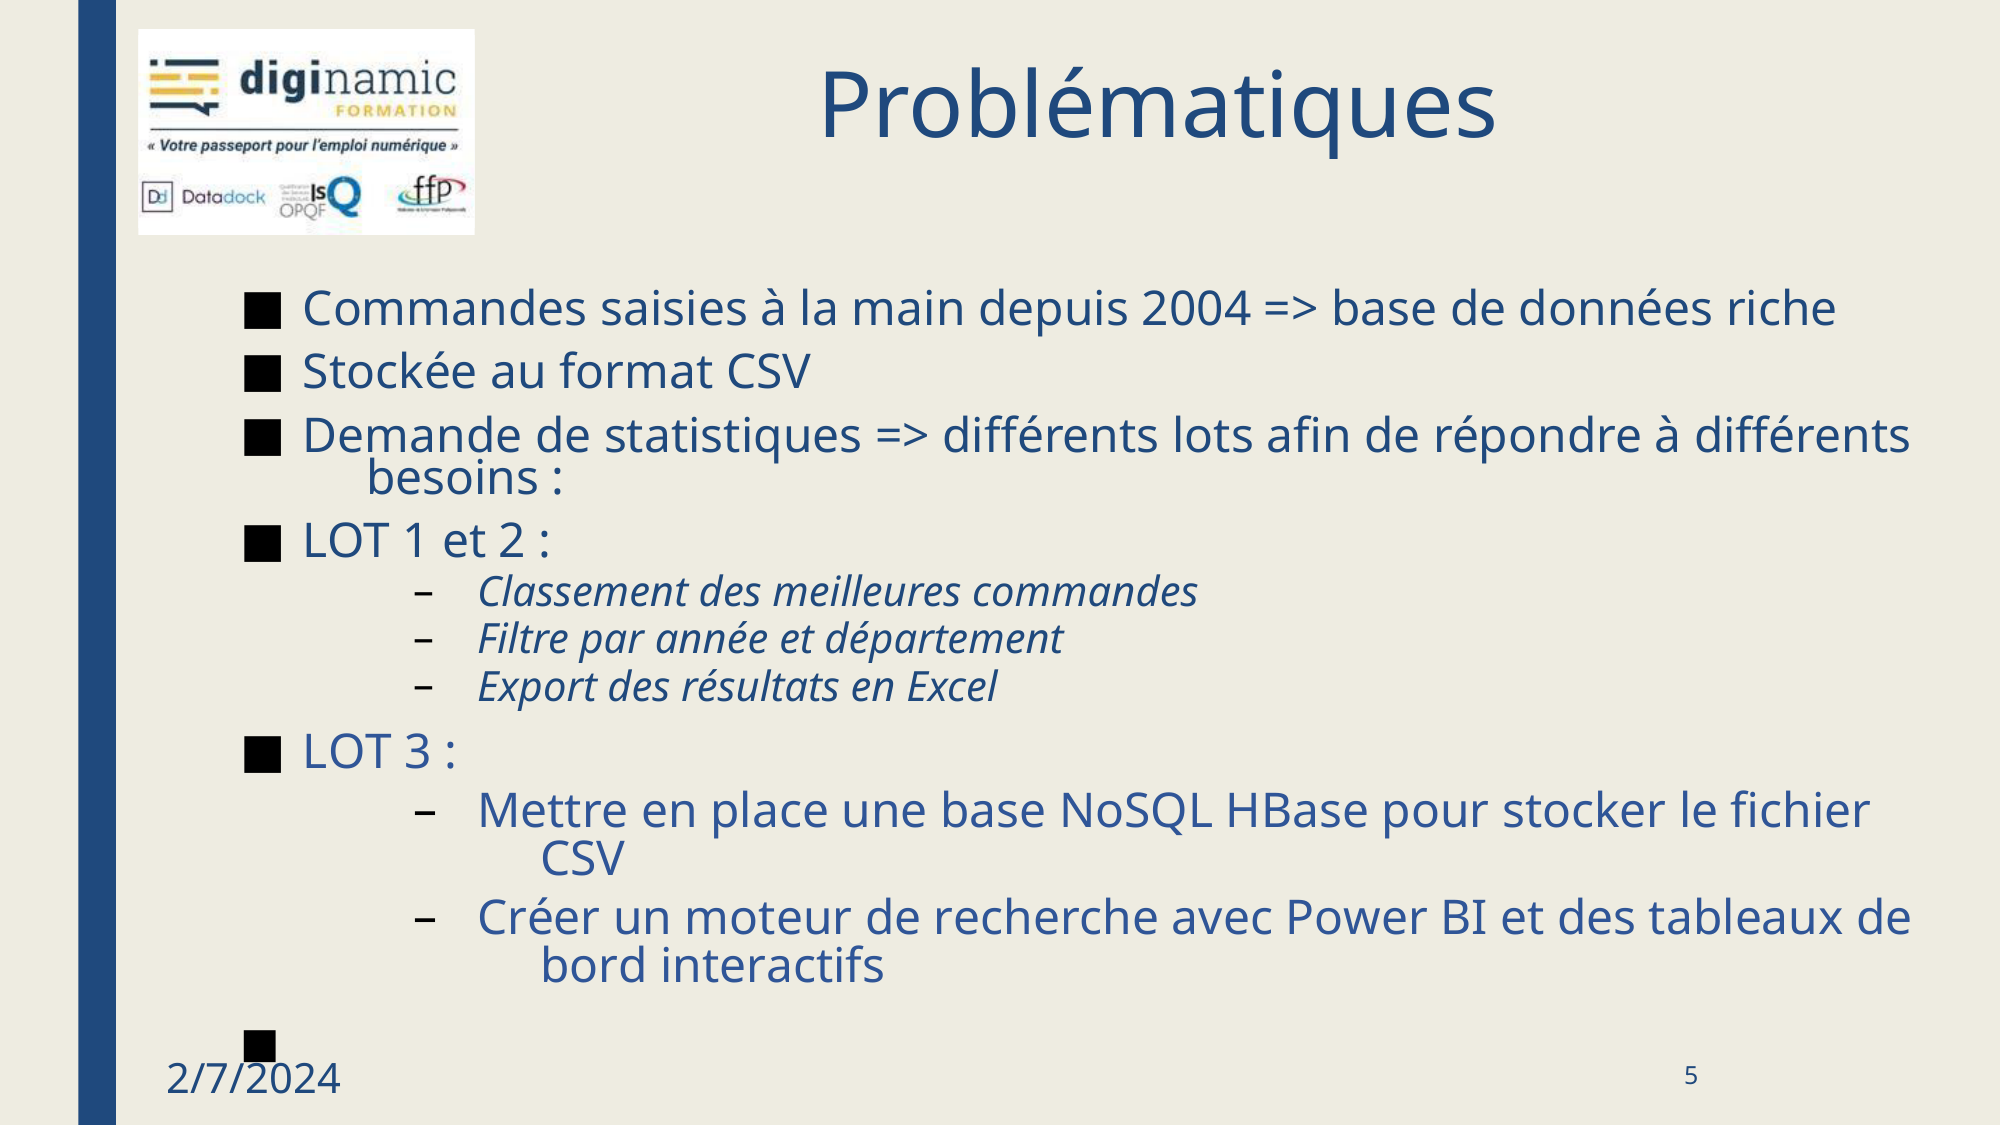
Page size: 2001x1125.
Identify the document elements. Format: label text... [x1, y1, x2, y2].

title Problématiques [516, 51, 1801, 283]
list Commandes saisies à la main depuis 2004 => base de données riche Stockée au format CSV Demande de statistiques => différents lots afin de répondre à différents besoins : LOT 1 et 2 : Classement des meilleures commandes Filtre par année et département Export des résultats en Excel LOT 3 : Mettre en place une base NoSQL HBase pour stocker le fichier CSV Créer un moteur de recherche avec Power BI et des tableaux de bord interactifs [225, 283, 1949, 1026]
text_box 2/7/2024 [151, 1043, 389, 1110]
text_box [1669, 1043, 1931, 1110]
